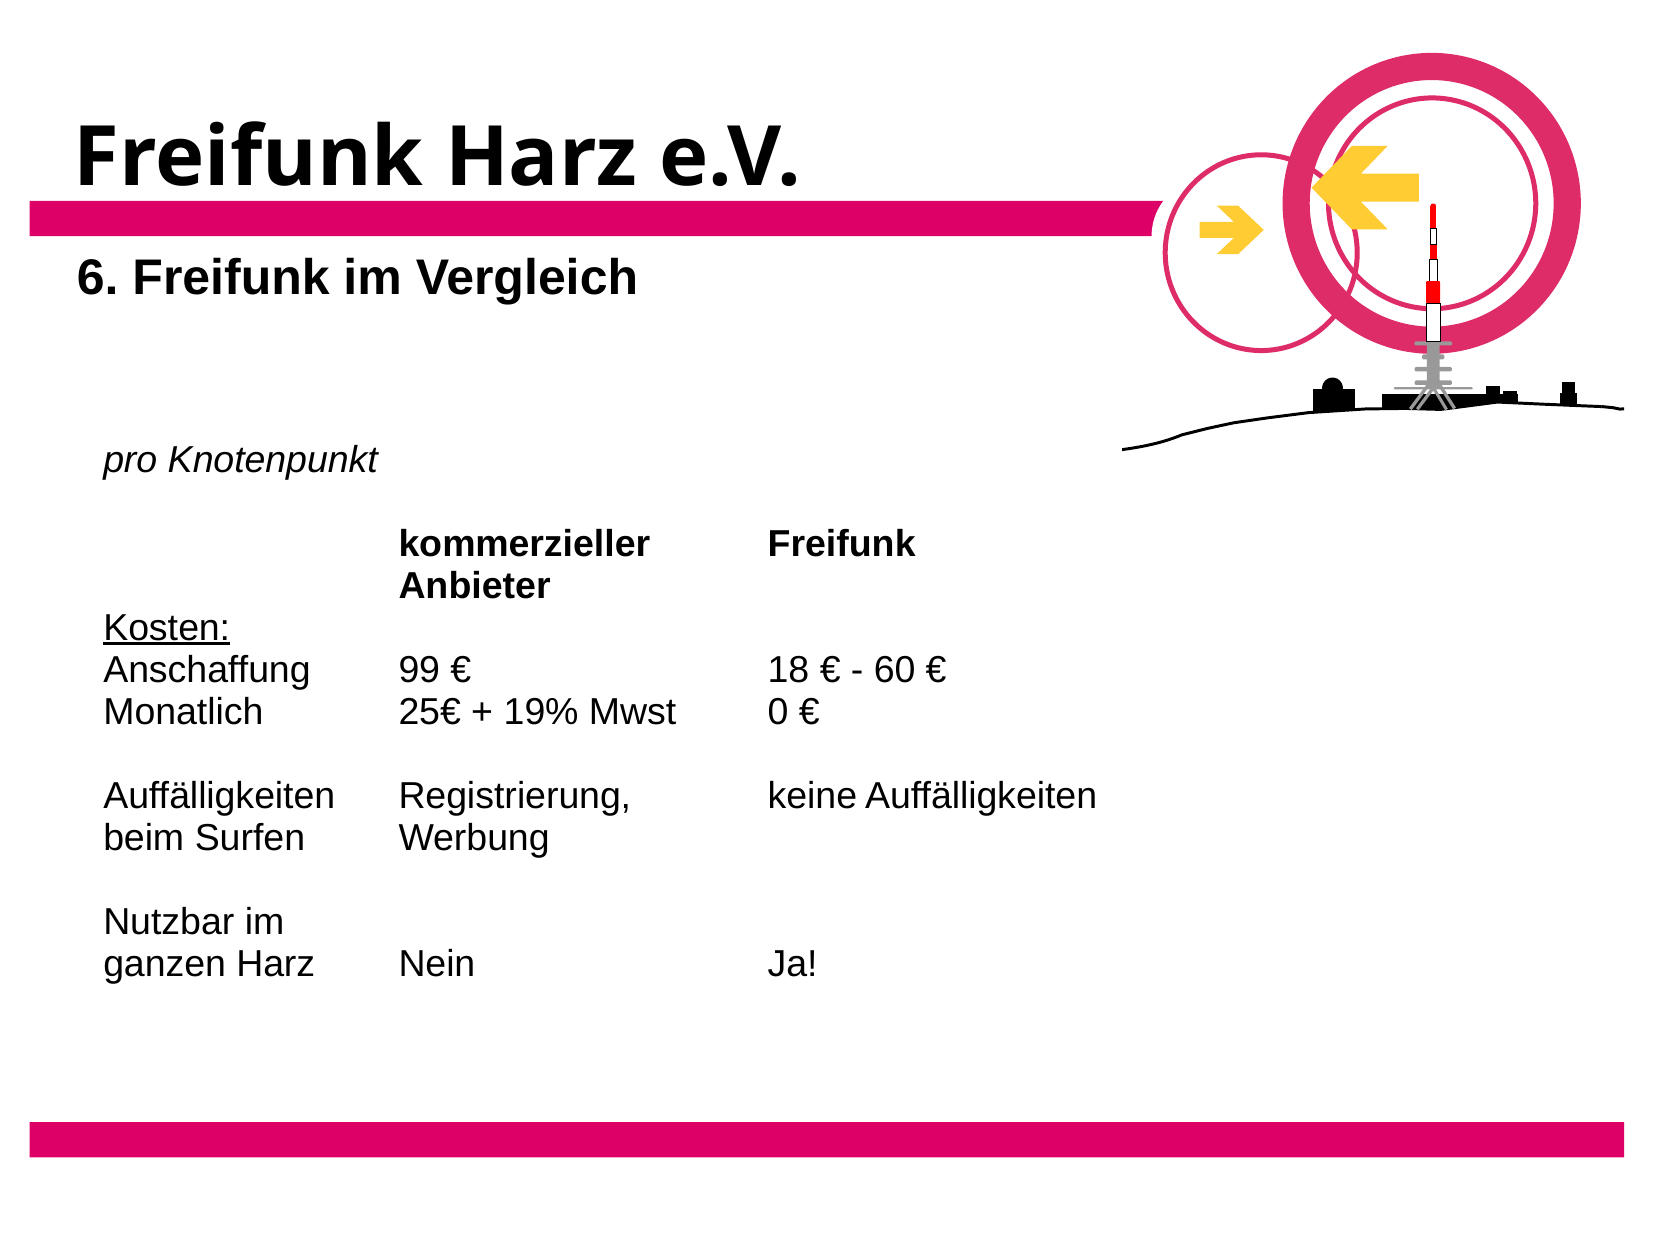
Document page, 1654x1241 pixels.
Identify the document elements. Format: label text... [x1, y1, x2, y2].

text_box pro Knotenpunkt kommerzieller Freifunk Anbieter Kosten: Anschaffung 99 € 18 € - 60 € Monatlich 25€ + 19% Mwst 0 € Auffälligkeiten Registrierung, keine Auffälligkeiten beim Surfen Werbung Nutzbar im ganzen Harz Nein Ja! [88, 431, 1182, 1079]
subtitle 6. Freifunk im Vergleich [76, 218, 697, 337]
